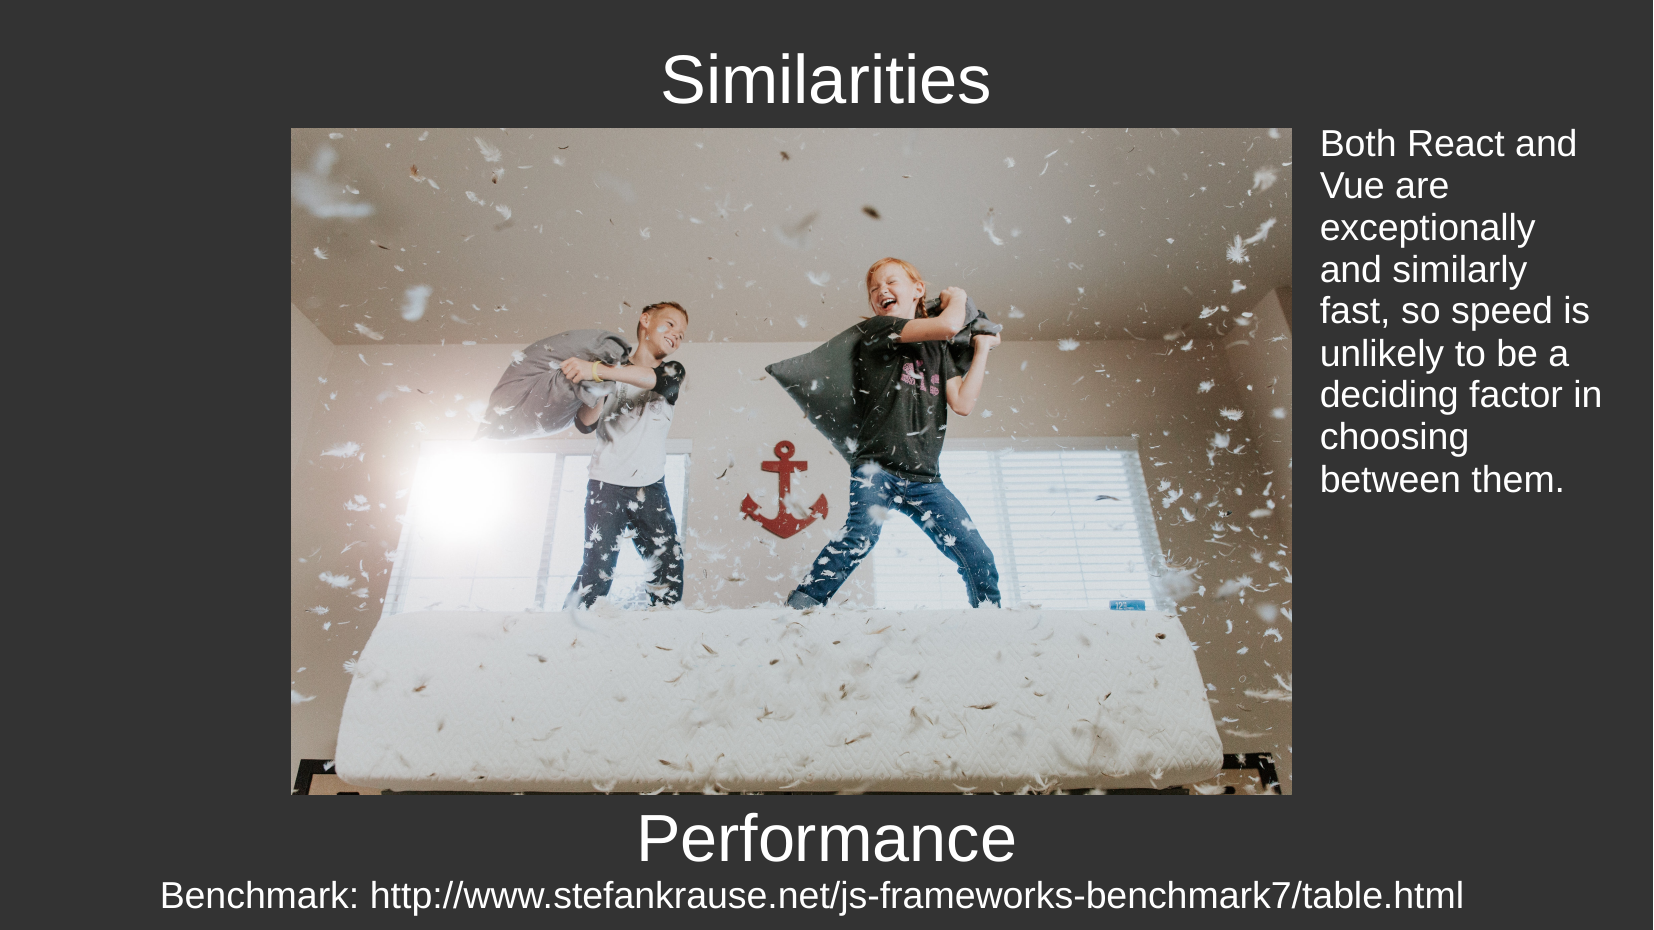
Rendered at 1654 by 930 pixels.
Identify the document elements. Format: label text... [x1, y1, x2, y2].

title Performance [82, 734, 1571, 930]
title Similarities [82, 1, 1571, 157]
text_box Benchmark: http://www.stefankrause.net/js-frameworks-benchmark7/table.html [144, 864, 1480, 927]
picture [291, 128, 1292, 796]
text_box Both React and Vue are exceptionally and similarly fast, so speed is unlikely to be a deciding factor in choosing between them. [1305, 93, 1621, 529]
